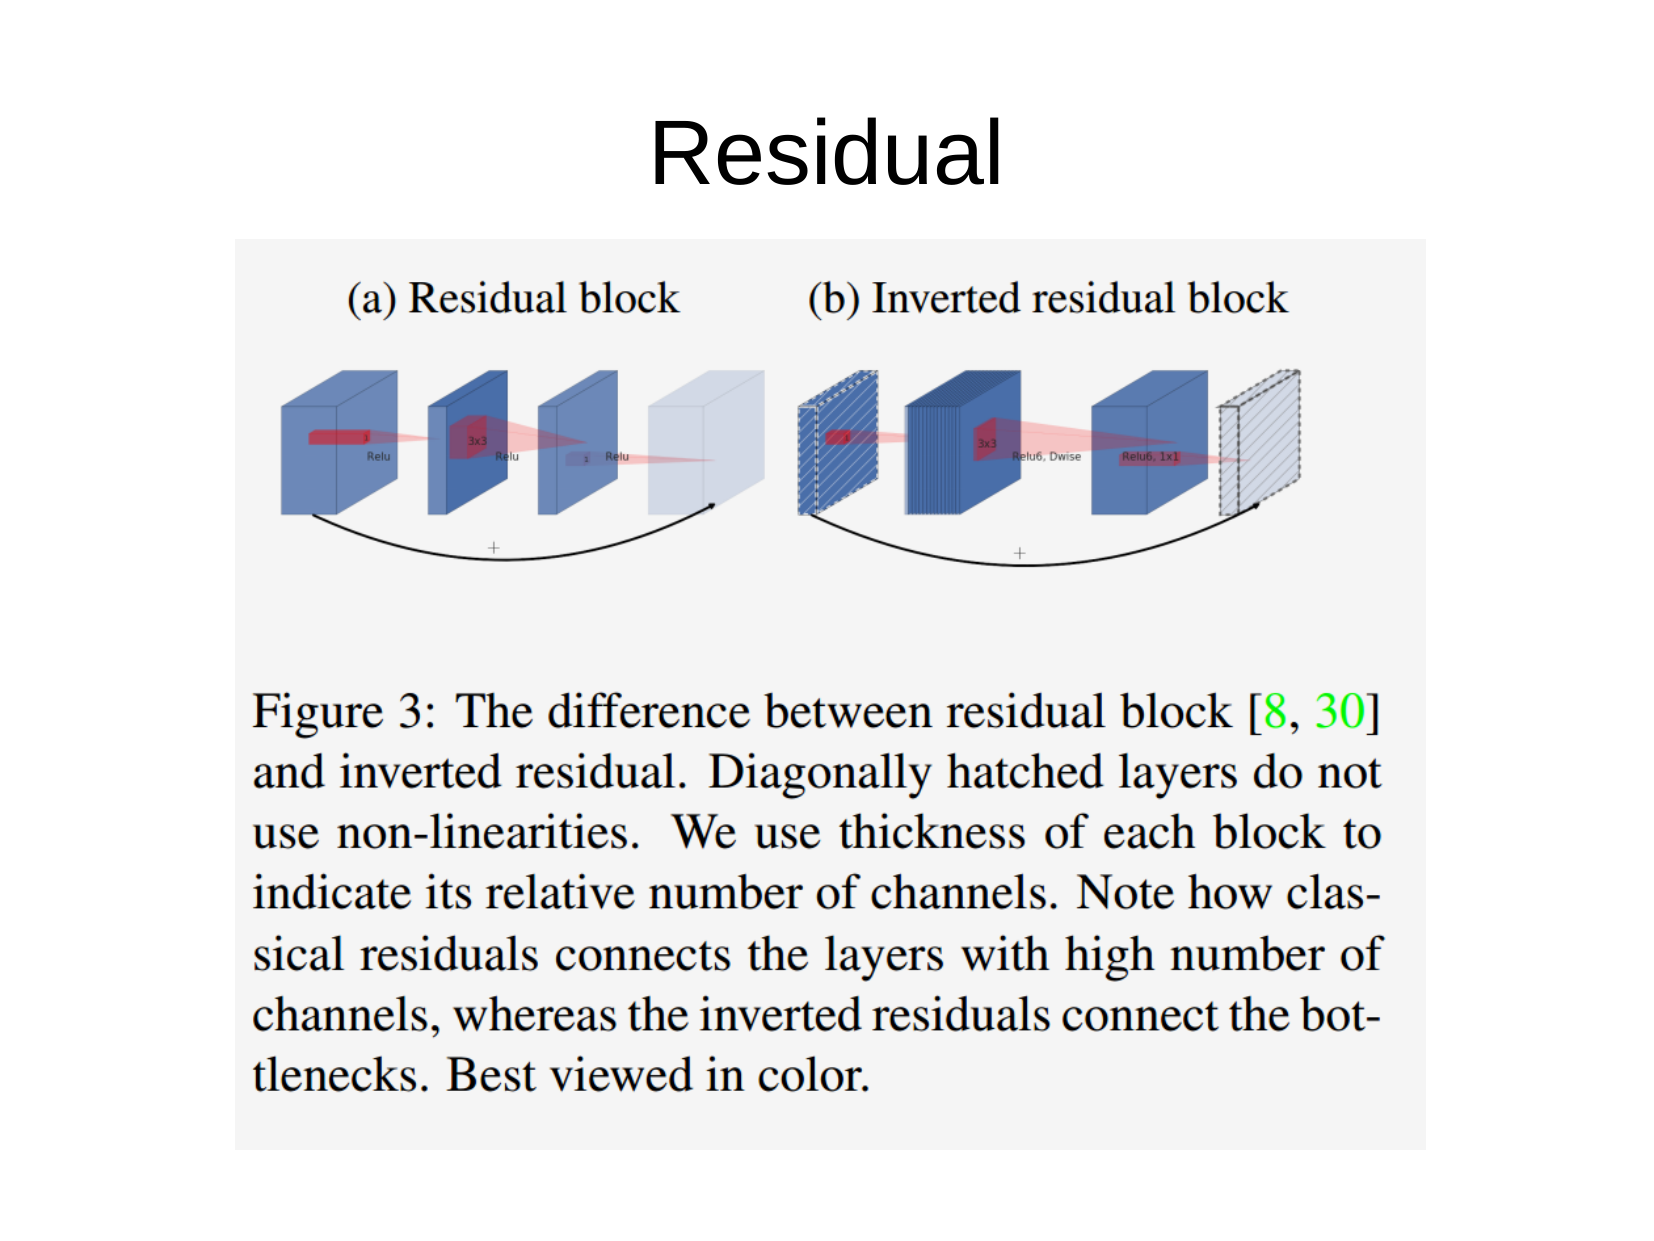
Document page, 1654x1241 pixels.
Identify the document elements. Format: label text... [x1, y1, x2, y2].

picture [235, 239, 1426, 1150]
title Residual [82, 49, 1571, 257]
